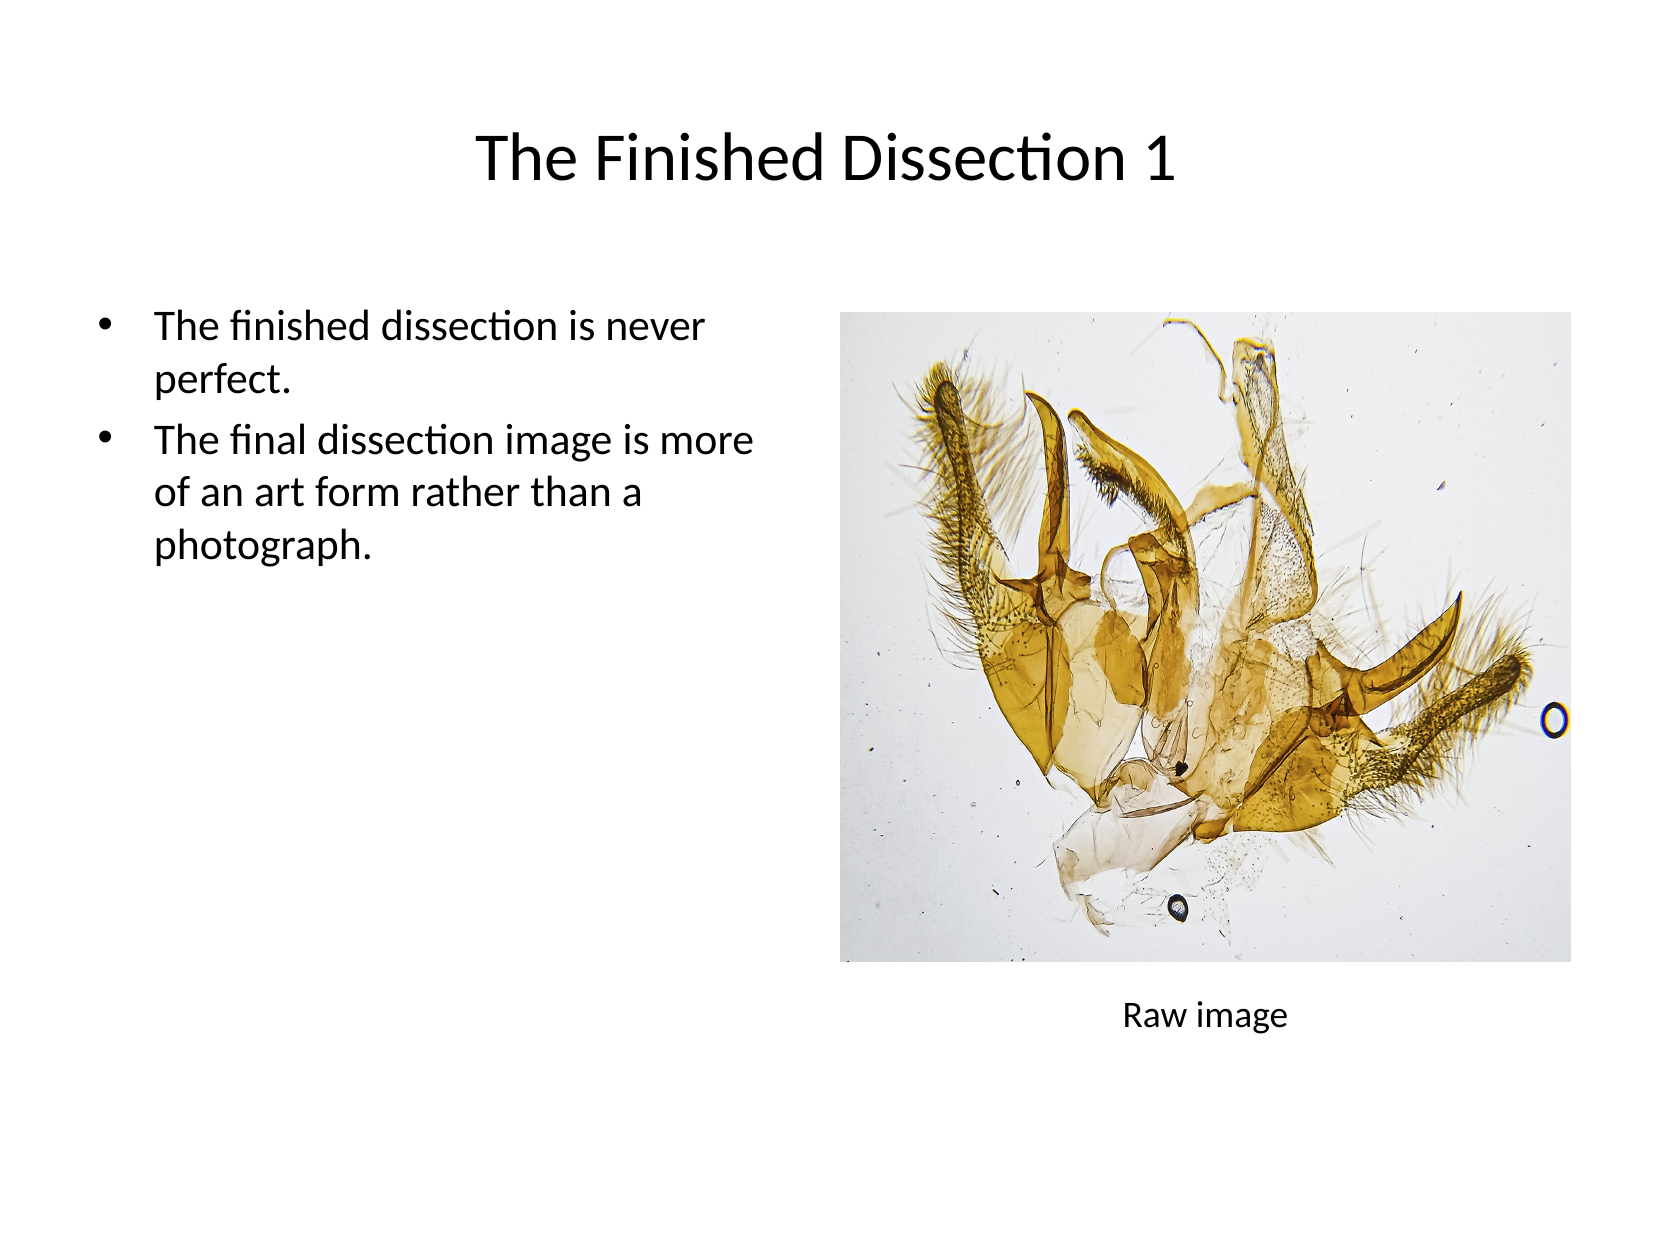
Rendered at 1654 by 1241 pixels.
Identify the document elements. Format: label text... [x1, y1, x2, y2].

list The finished dissection is never perfect. The final dissection image is more of an art form rather than a photograph. [82, 289, 813, 1108]
picture [840, 312, 1571, 962]
title The Finished Dissection 1 [82, 49, 1571, 257]
text_box Raw image [840, 982, 1571, 1106]
